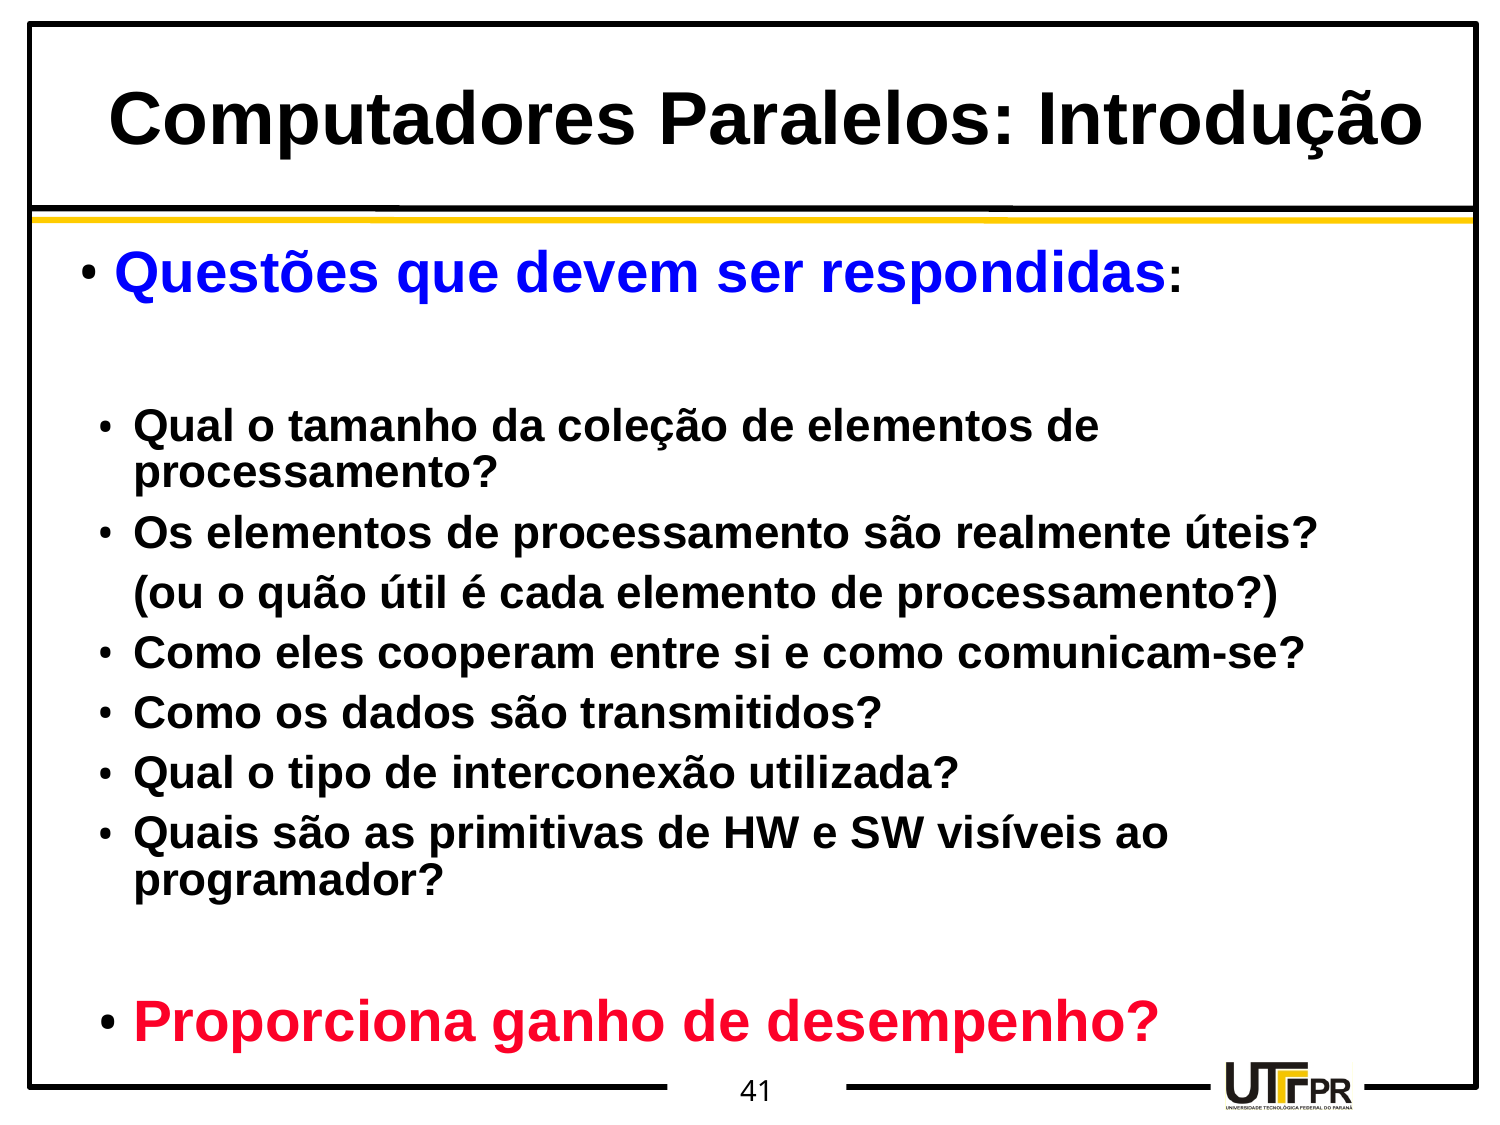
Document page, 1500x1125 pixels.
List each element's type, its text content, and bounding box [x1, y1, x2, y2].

title Computadores Paralelos: Introdução [29, 47, 1477, 195]
picture [1225, 1062, 1353, 1110]
list Questões que devem ser respondidas: Qual o tamanho da coleção de elementos de processamento? Os elementos de processamento são realmente úteis? (ou o quão útil é cada elemento de processamento?) Como eles cooperam entre si e como comunicam-se? Como os dados são transmitidos? Qual o tipo de interconexão utilizada? Quais são as primitivas de HW e SW visíveis ao programador? Proporciona ganho de desempenho? [41, 245, 1471, 1041]
